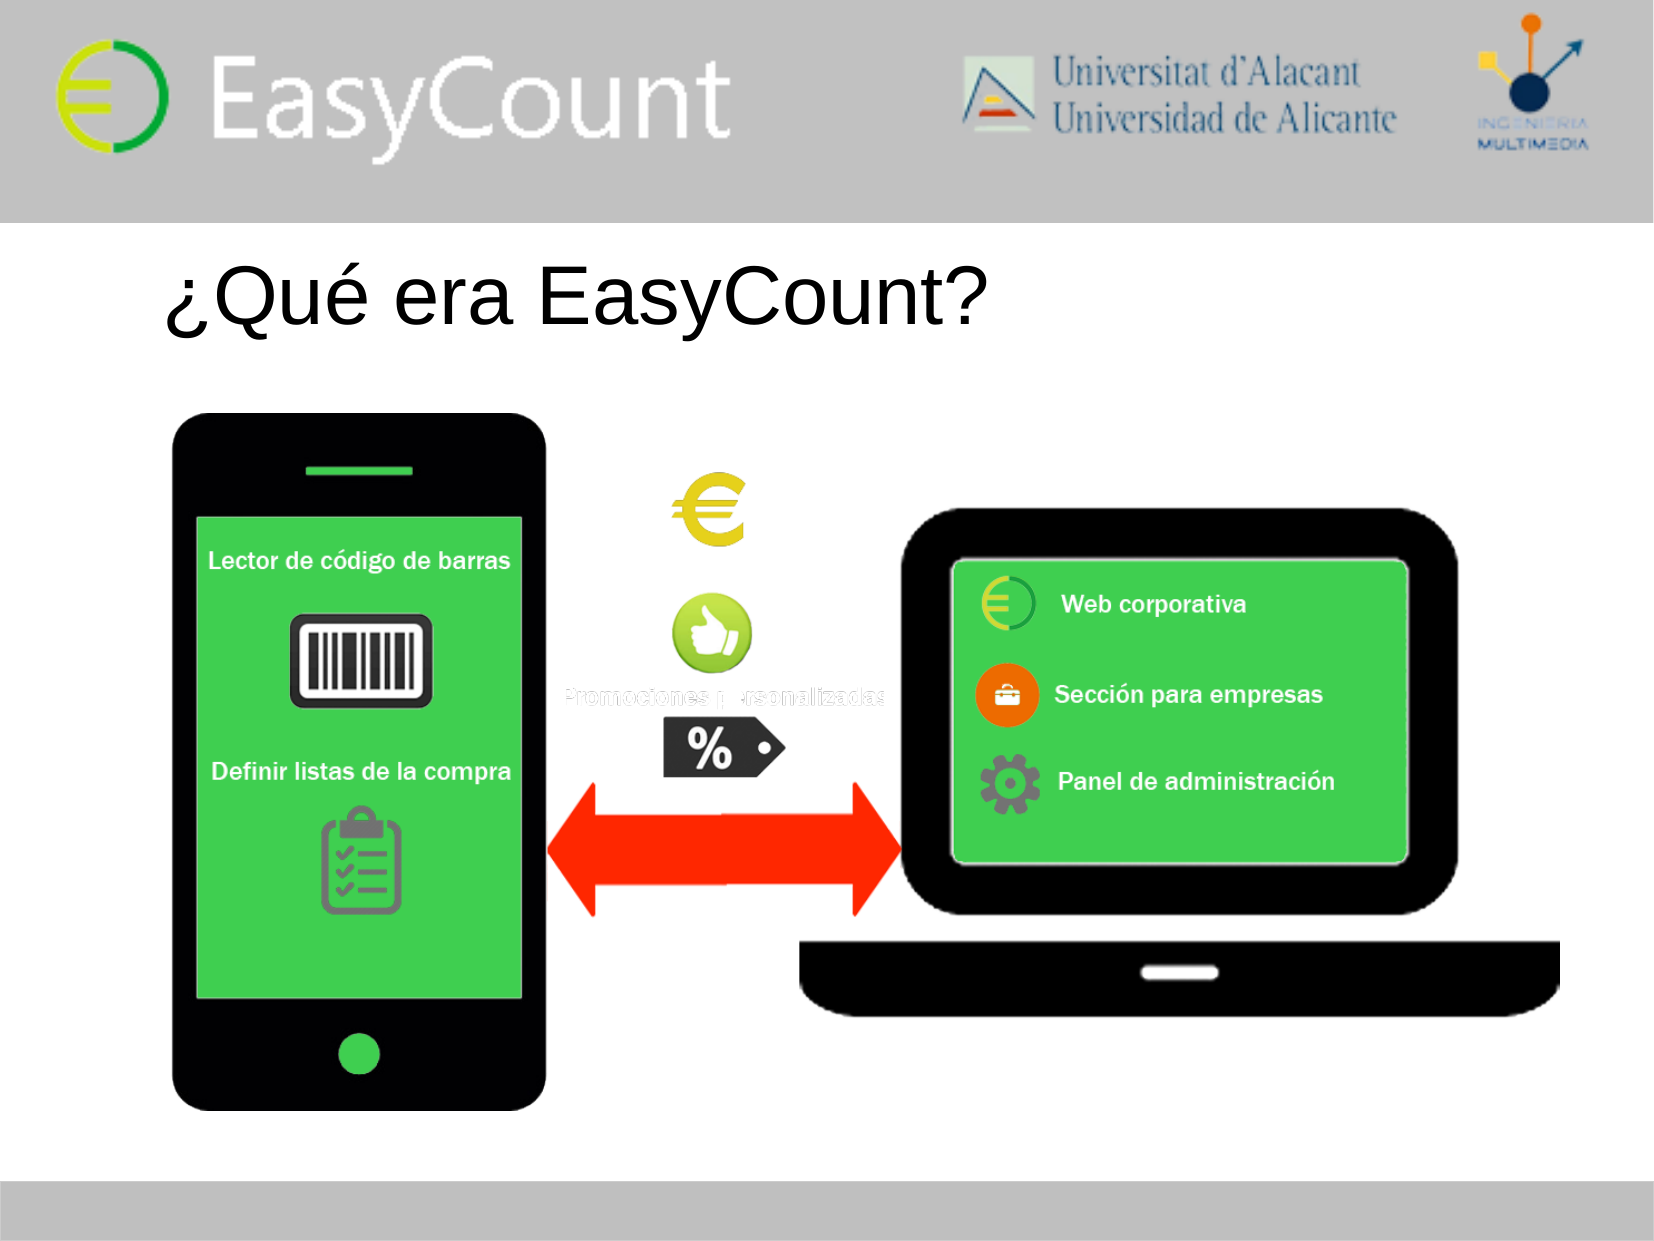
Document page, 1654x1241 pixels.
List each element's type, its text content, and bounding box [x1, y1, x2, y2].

picture [171, 413, 1560, 1111]
text_box [0, 1181, 1654, 1241]
picture [0, 0, 1654, 223]
text_box ¿Qué era EasyCount? [147, 242, 1258, 443]
